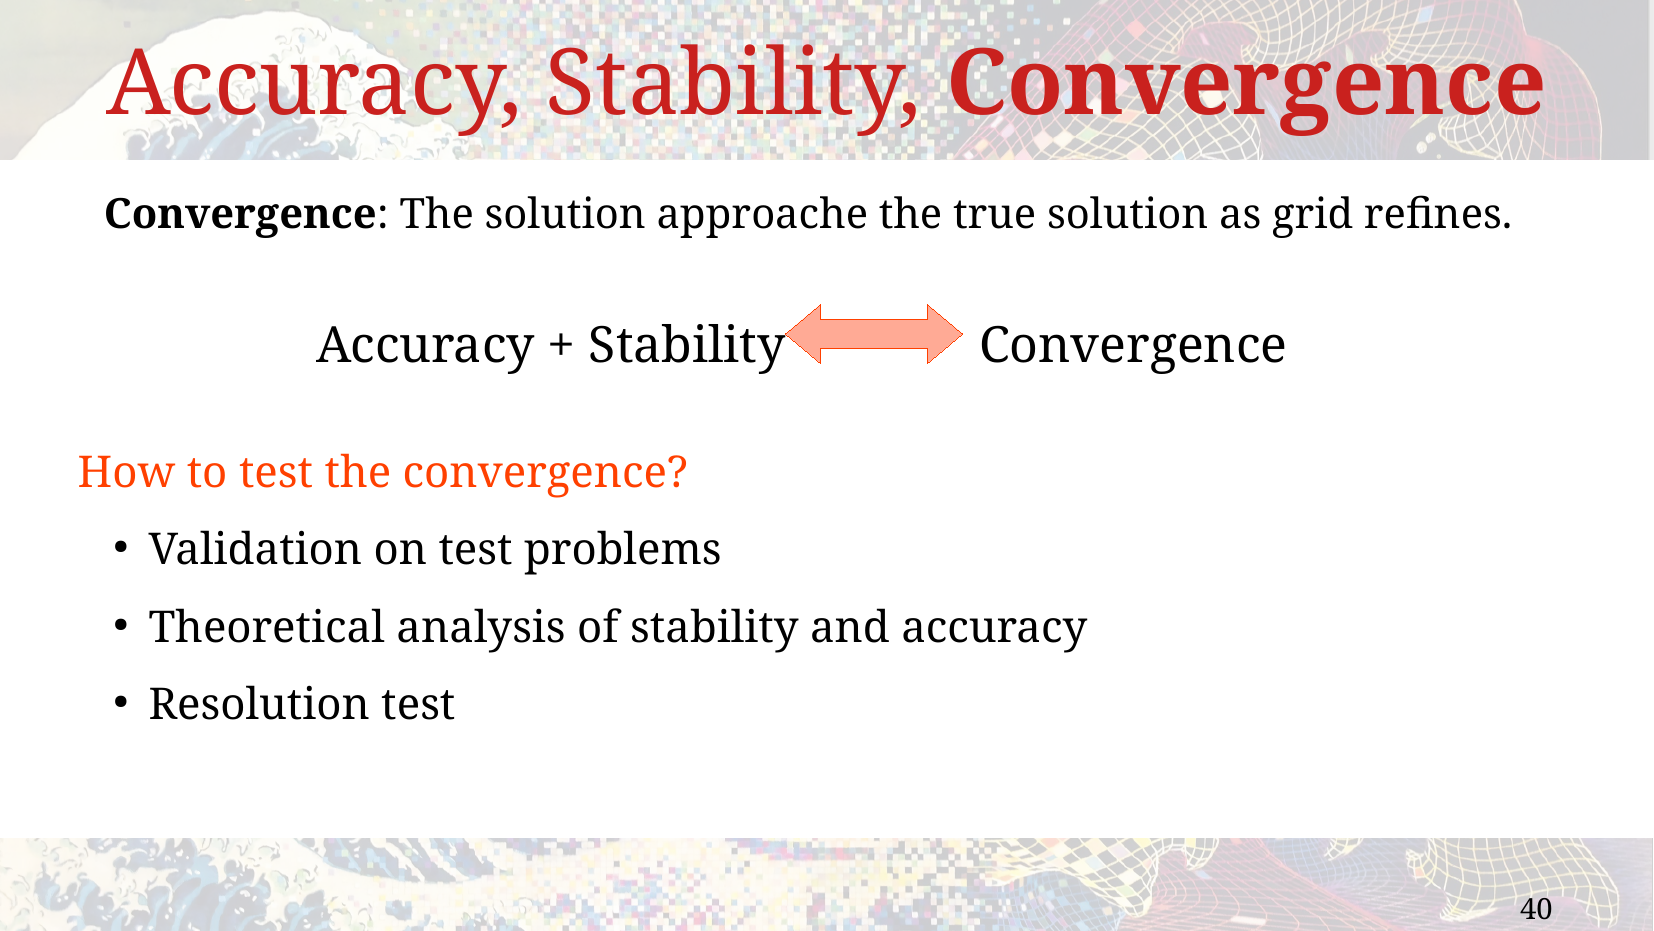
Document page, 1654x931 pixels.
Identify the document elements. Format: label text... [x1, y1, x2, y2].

text_box How to test the convergence? Validation on test problems Theoretical analysis of stability and accuracy Resolution test [149, 433, 1017, 785]
text_box Convergence [991, 301, 1275, 367]
text_box Convergence: The solution approache the true solution as grid refines. [218, 175, 1399, 266]
title Accuracy, Stability, Convergence [0, 33, 1654, 126]
text_box Accuracy + Stability [336, 301, 779, 367]
text_box [785, 304, 963, 364]
